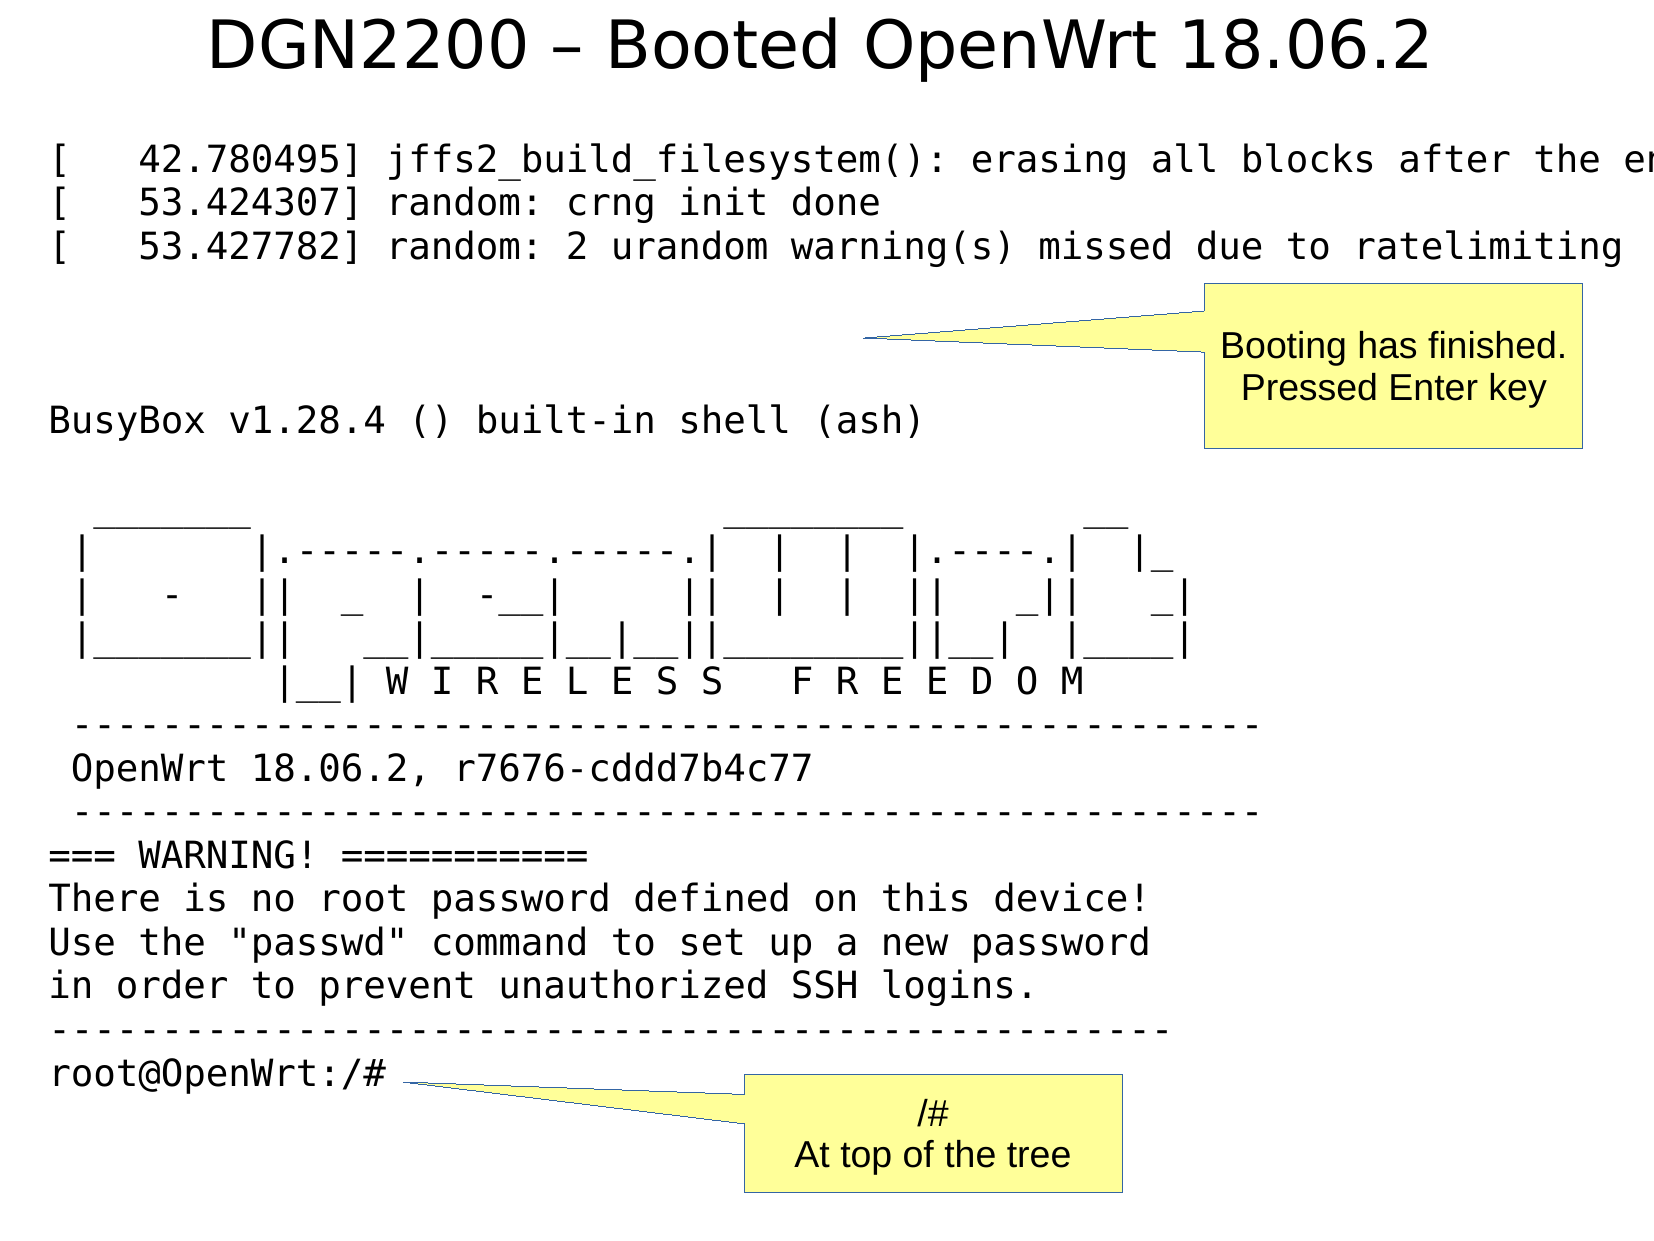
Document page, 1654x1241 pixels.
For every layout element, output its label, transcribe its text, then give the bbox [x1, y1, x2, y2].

text_box /# At top of the tree [403, 1074, 1123, 1193]
title DGN2200 – Booted OpenWrt 18.06.2 [0, 0, 1642, 98]
text_box [ 42.780495] jffs2_build_filesystem(): erasing all blocks after the end marker... [ 53.424307] random: crng init done [ 53.427782] random: 2 urandom warning(s) missed due to ratelimiting BusyBox v1.28.4 () built-in shell (ash) _______ ________ __ | |.-----.-----.-----.| | | |.----.| |_ | - || _ | -__| || | | || _|| _| |_______|| __|_____|__|__||________||__| |____| |__| W I R E L E S S F R E E D O M ----------------------------------------------------- OpenWrt 18.06.2, r7676-cddd7b4c77 ----------------------------------------------------- === WARNING! =========== There is no root password defined on this device! Use the "passwd" command to set up a new password in order to prevent unauthorized SSH logins. -------------------------------------------------- root@OpenWrt:/# [33, 129, 1654, 1190]
